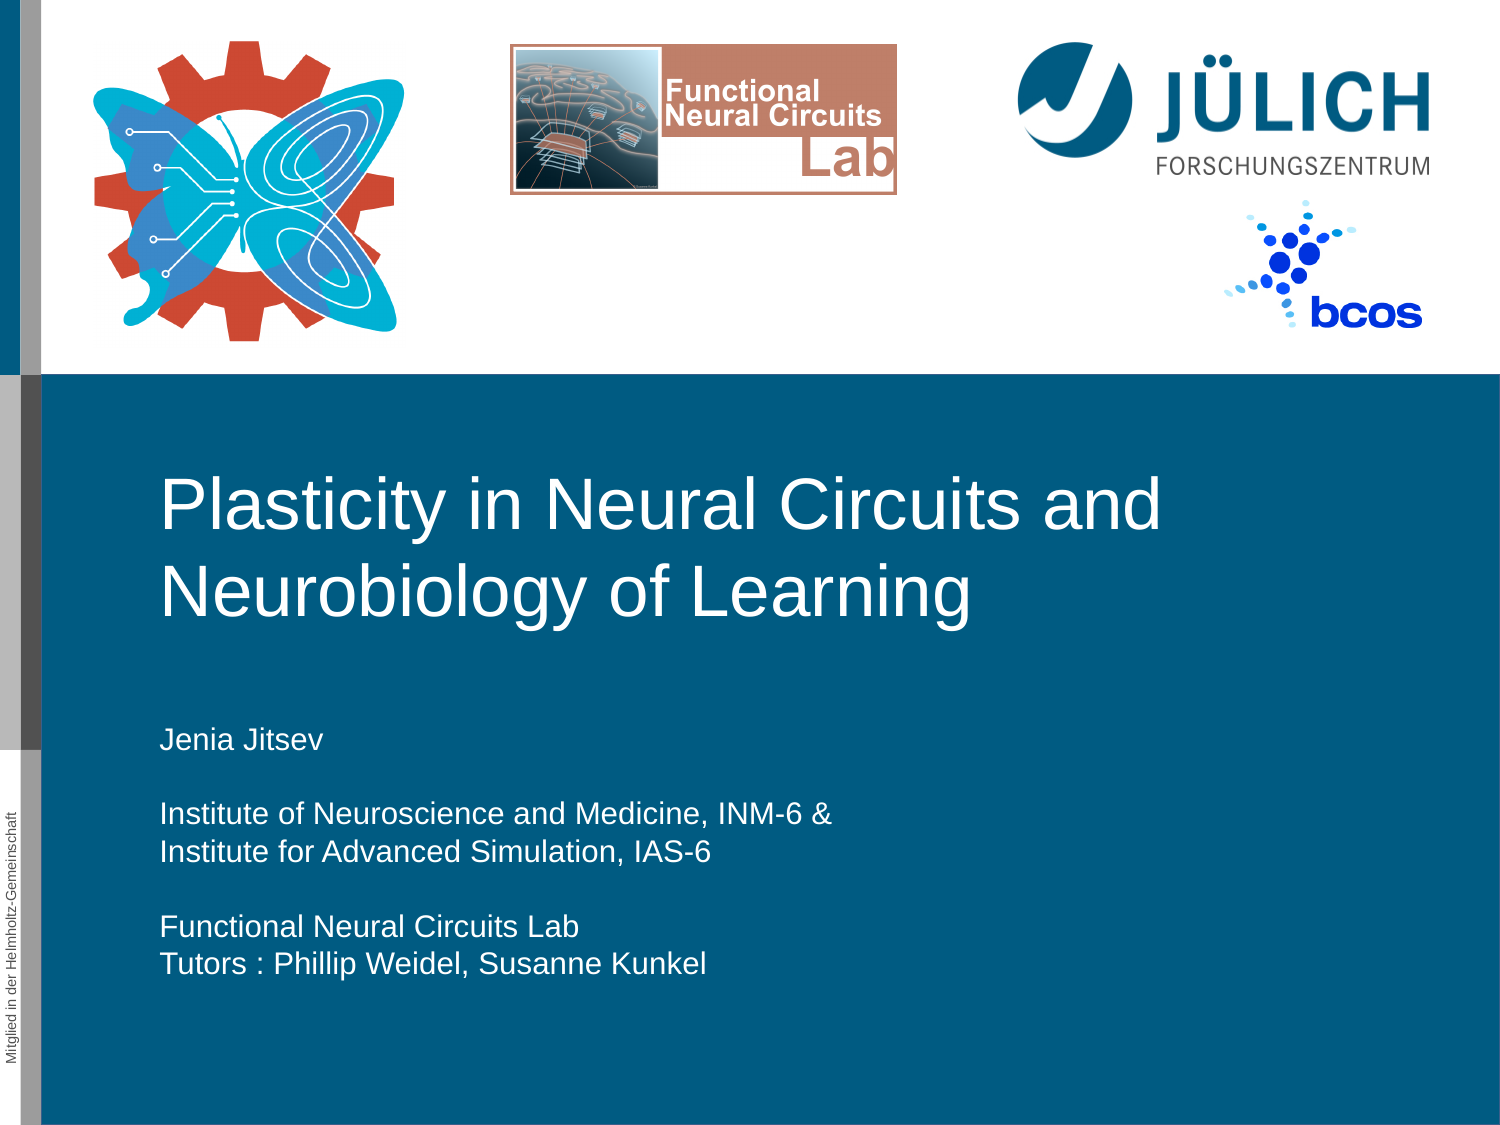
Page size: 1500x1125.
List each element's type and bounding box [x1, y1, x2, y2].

picture [1224, 200, 1422, 328]
picture [1016, 40, 1429, 175]
picture [510, 44, 897, 195]
picture [93, 41, 406, 348]
